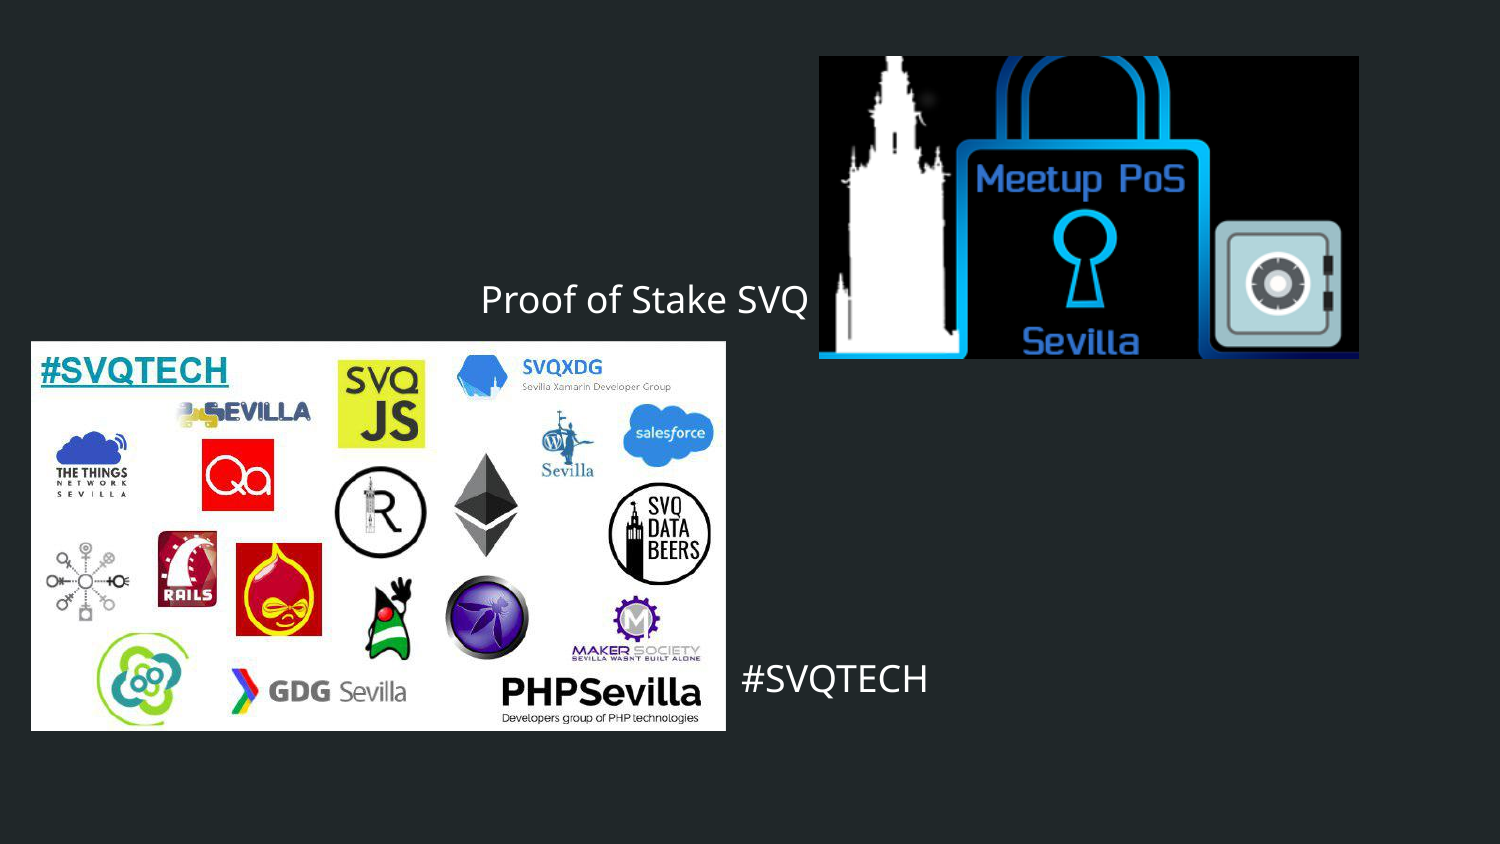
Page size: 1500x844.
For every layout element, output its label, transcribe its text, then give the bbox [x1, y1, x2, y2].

picture [819, 56, 1359, 359]
text_box Proof of Stake SVQ [465, 260, 1277, 422]
text_box #SVQTECH [726, 639, 1253, 772]
picture [31, 341, 726, 731]
